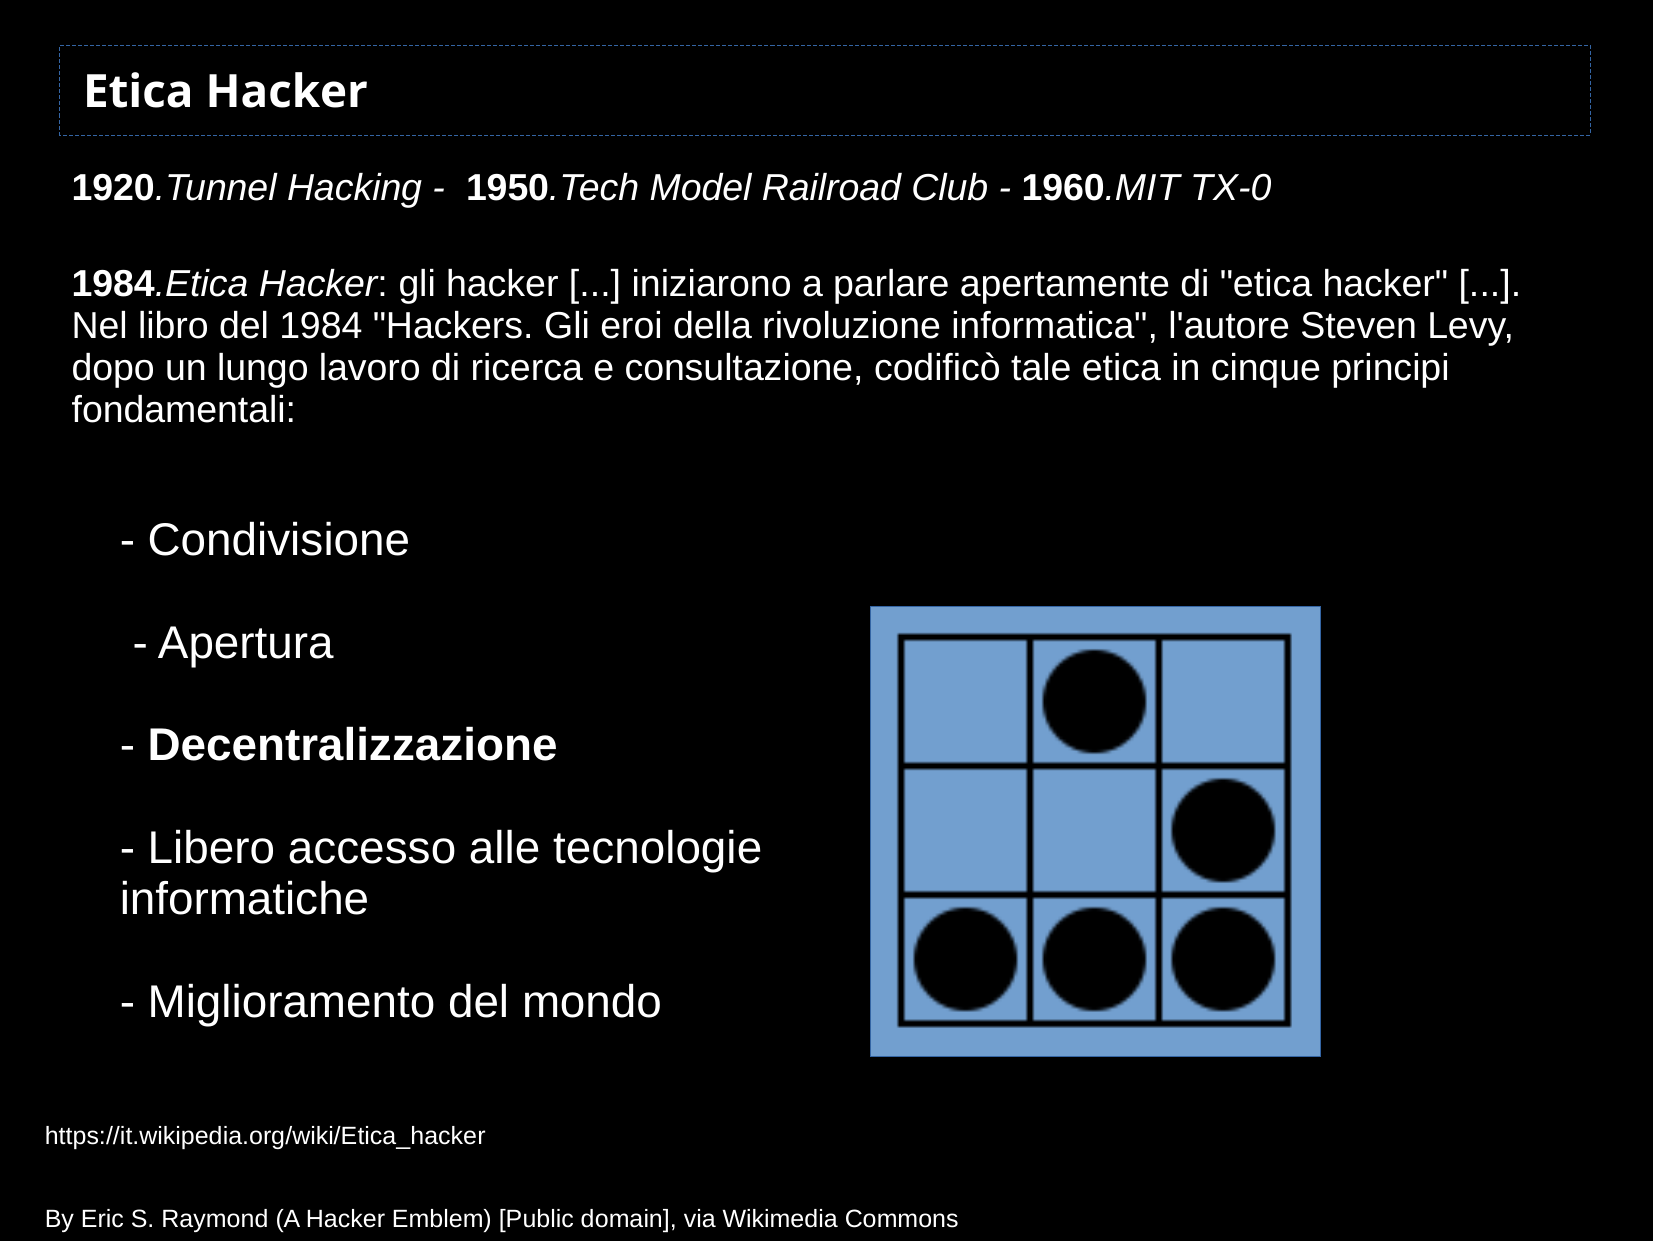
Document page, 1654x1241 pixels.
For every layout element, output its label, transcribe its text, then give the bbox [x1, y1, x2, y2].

picture [870, 606, 1321, 1057]
text_box - Condivisione - Apertura - Decentralizzazione - Libero accesso alle tecnologie informatiche - Miglioramento del mondo [105, 465, 1036, 1077]
text_box [1036, 600, 1351, 671]
list Etica Hacker [59, 45, 1591, 136]
text_box https://it.wikipedia.org/wiki/Etica_hacker [30, 1114, 712, 1158]
text_box [30, 1095, 1396, 1166]
text_box 1920.Tunnel Hacking - 1950.Tech Model Railroad Club - 1960.MIT TX-0 [56, 159, 1306, 255]
text_box 1984.Etica Hacker: gli hacker [...] iniziarono a parlare apertamente di "etica hacker" [...]. Nel libro del 1984 "Hackers. Gli eroi della rivoluzione informatica", l'autore Steven Levy, dopo un lungo lavoro di ricerca e consultazione, codificò tale etica in cinque principi fondamentali: [56, 255, 1557, 438]
text_box By Eric S. Raymond (A Hacker Emblem) [Public domain], via Wikimedia Commons [30, 1197, 1172, 1241]
